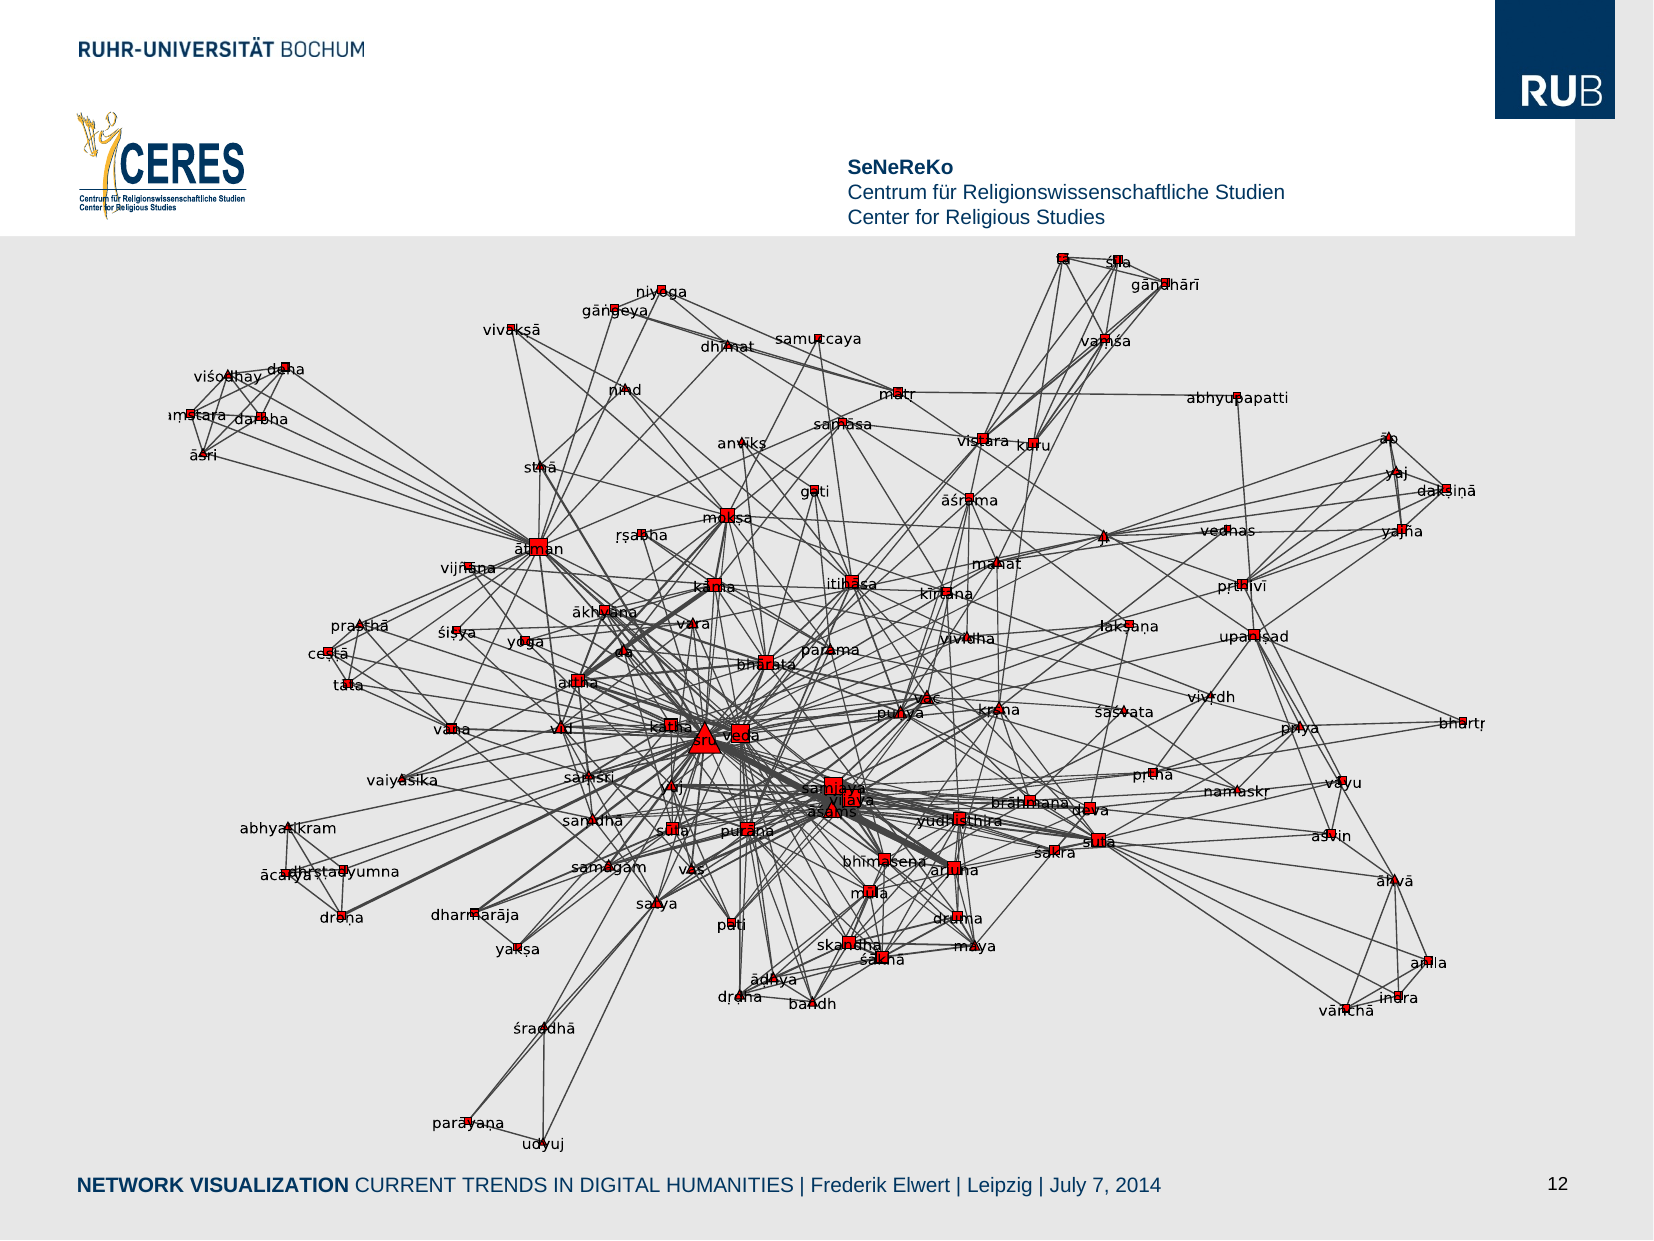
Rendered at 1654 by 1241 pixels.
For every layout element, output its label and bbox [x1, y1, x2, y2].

picture [1495, 0, 1615, 119]
picture [79, 37, 364, 57]
picture [168, 236, 1485, 1241]
